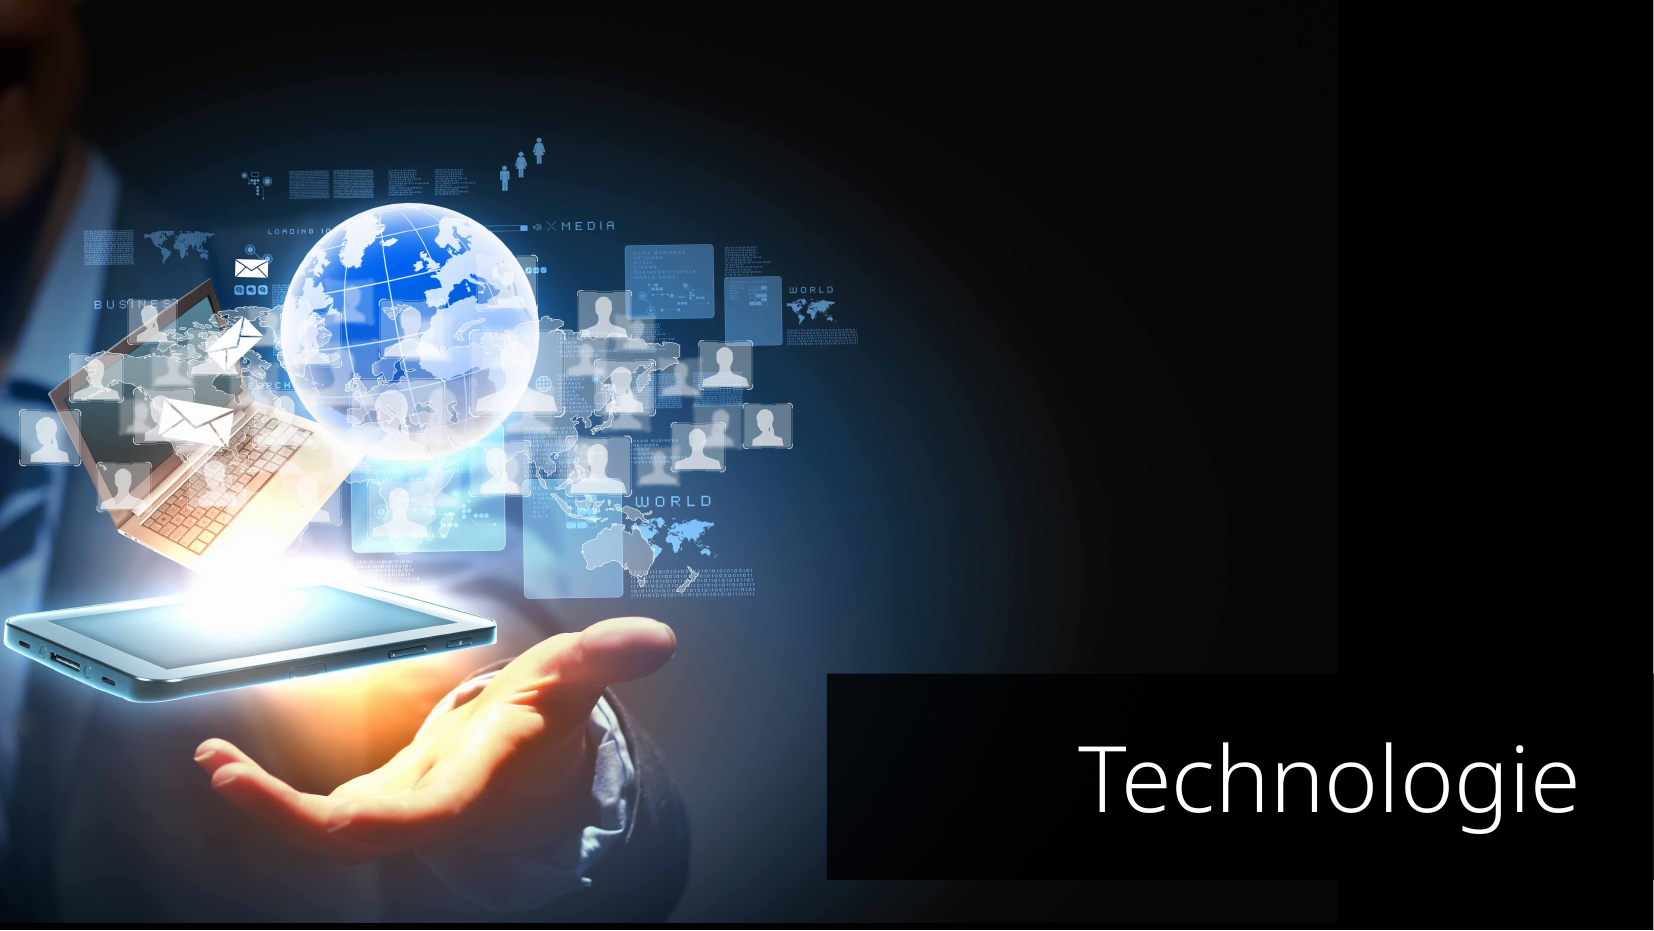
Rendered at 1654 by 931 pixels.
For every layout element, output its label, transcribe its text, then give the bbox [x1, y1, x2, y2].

picture [0, 0, 1338, 923]
text_box Technologie [826, 673, 1654, 880]
